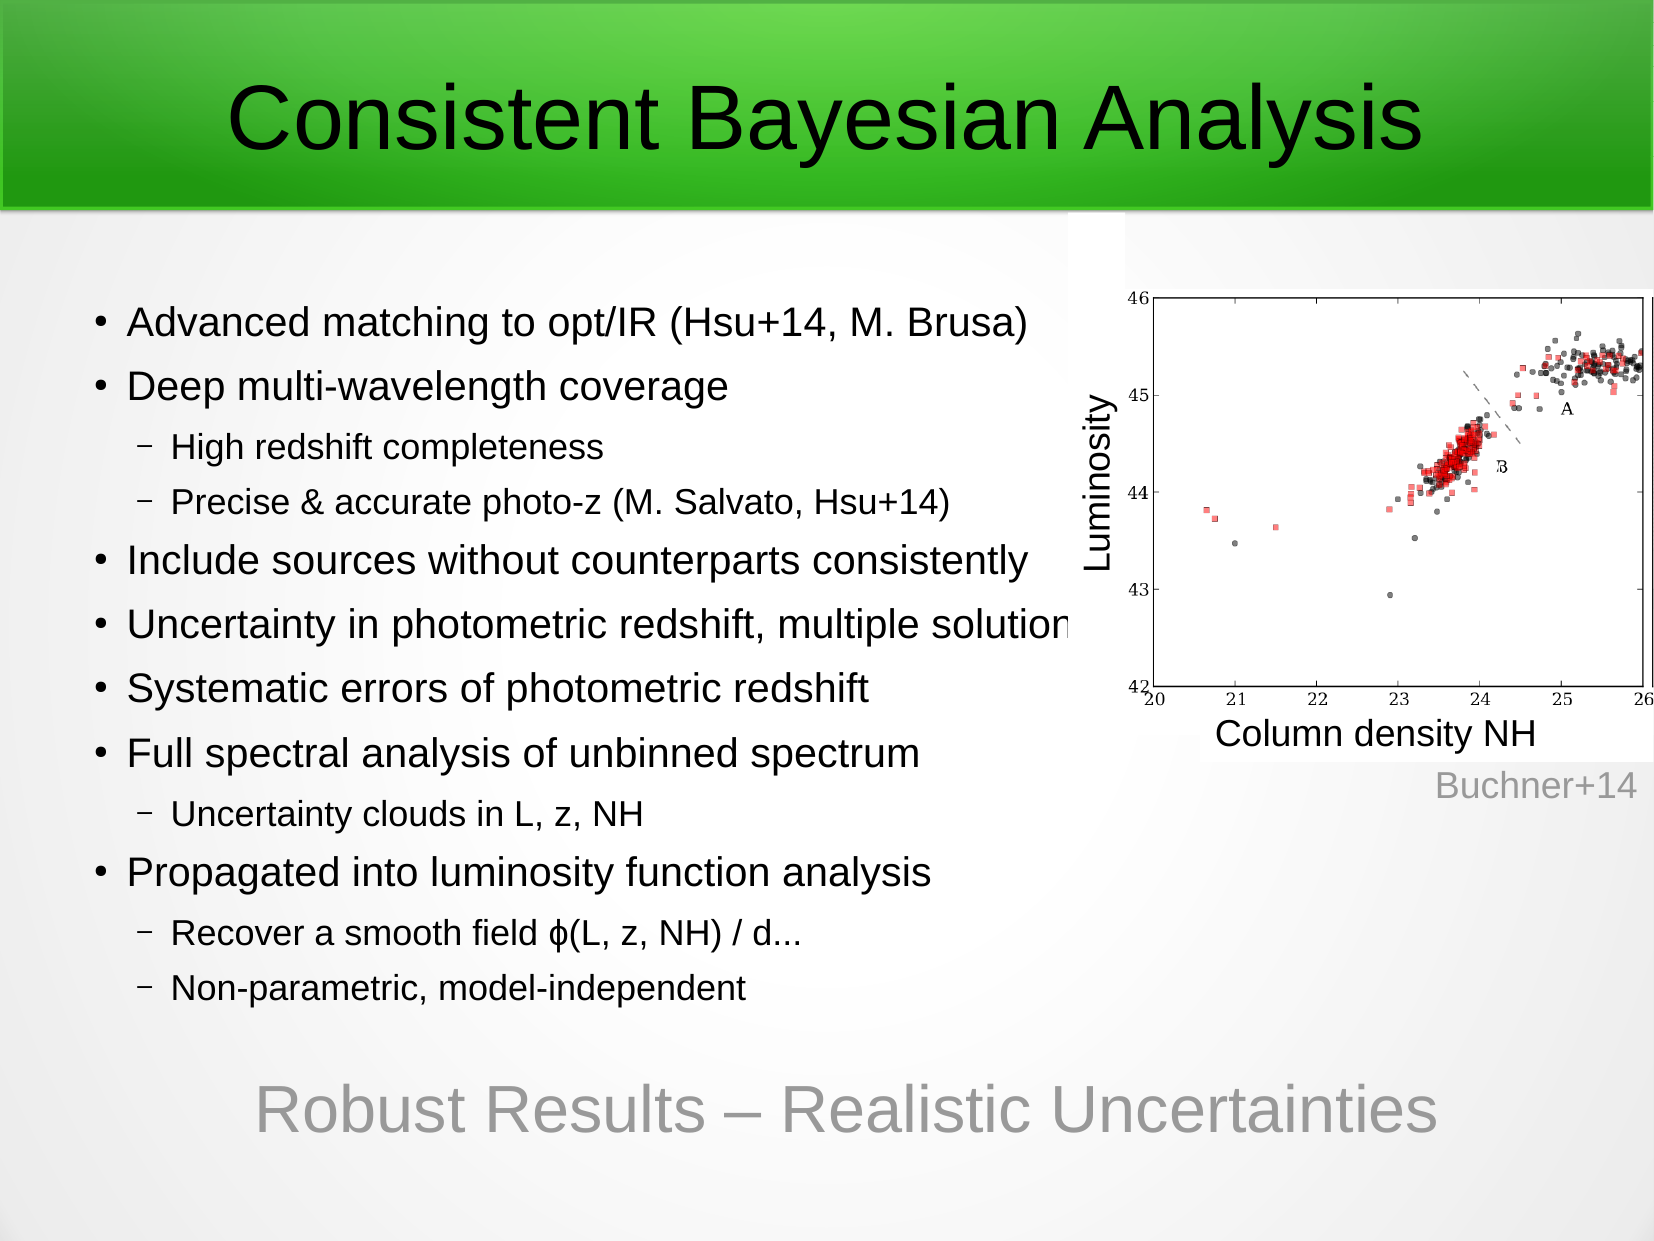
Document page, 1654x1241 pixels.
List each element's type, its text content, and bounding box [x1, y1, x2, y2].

text_box Luminosity [1068, 212, 1126, 757]
text_box Robust Results – Realistic Uncertainties [75, 1065, 1621, 1171]
picture [1126, 289, 1654, 736]
title Consistent Bayesian Analysis [82, 47, 1571, 189]
text_box Buchner+14 [1384, 757, 1653, 815]
list Advanced matching to opt/IR (Hsu+14, M. Brusa) Deep multi-wavelength coverage High redshift completeness Precise & accurate photo-z (M. Salvato, Hsu+14) Include sources without counterparts consistently Uncertainty in photometric redshift, multiple solutions Systematic errors of photometric redshift Full spectral analysis of unbinned spectrum Uncertainty clouds in L, z, NH Propagated into luminosity function analysis Recover a smooth field ϕ(L, z, NH) / d... Non-parametric, model-independent [82, 299, 1571, 1019]
text_box Column density NH [1200, 705, 1654, 762]
